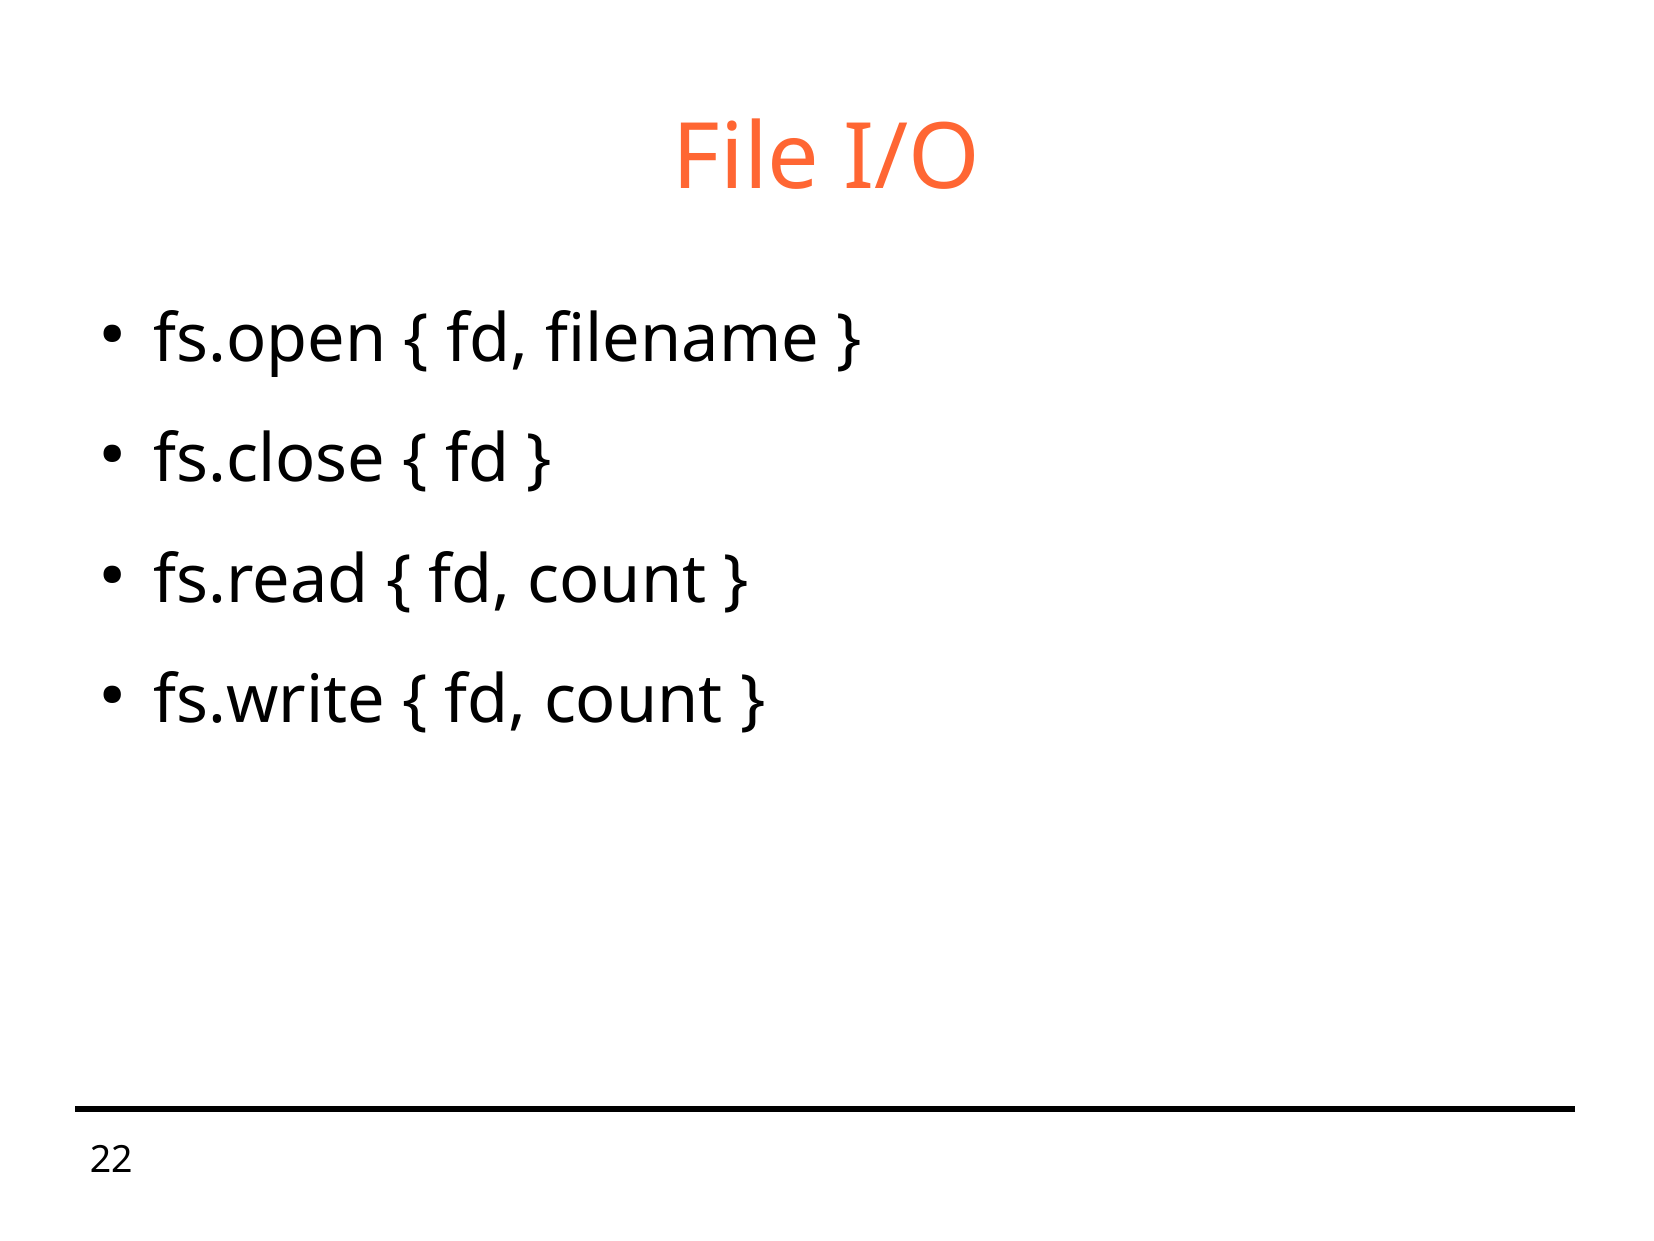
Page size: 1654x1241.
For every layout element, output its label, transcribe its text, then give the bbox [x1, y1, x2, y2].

title File I/O [82, 49, 1571, 257]
list fs.open { fd, filename } fs.close { fd } fs.read { fd, count } fs.write { fd, count } [82, 290, 1571, 1109]
